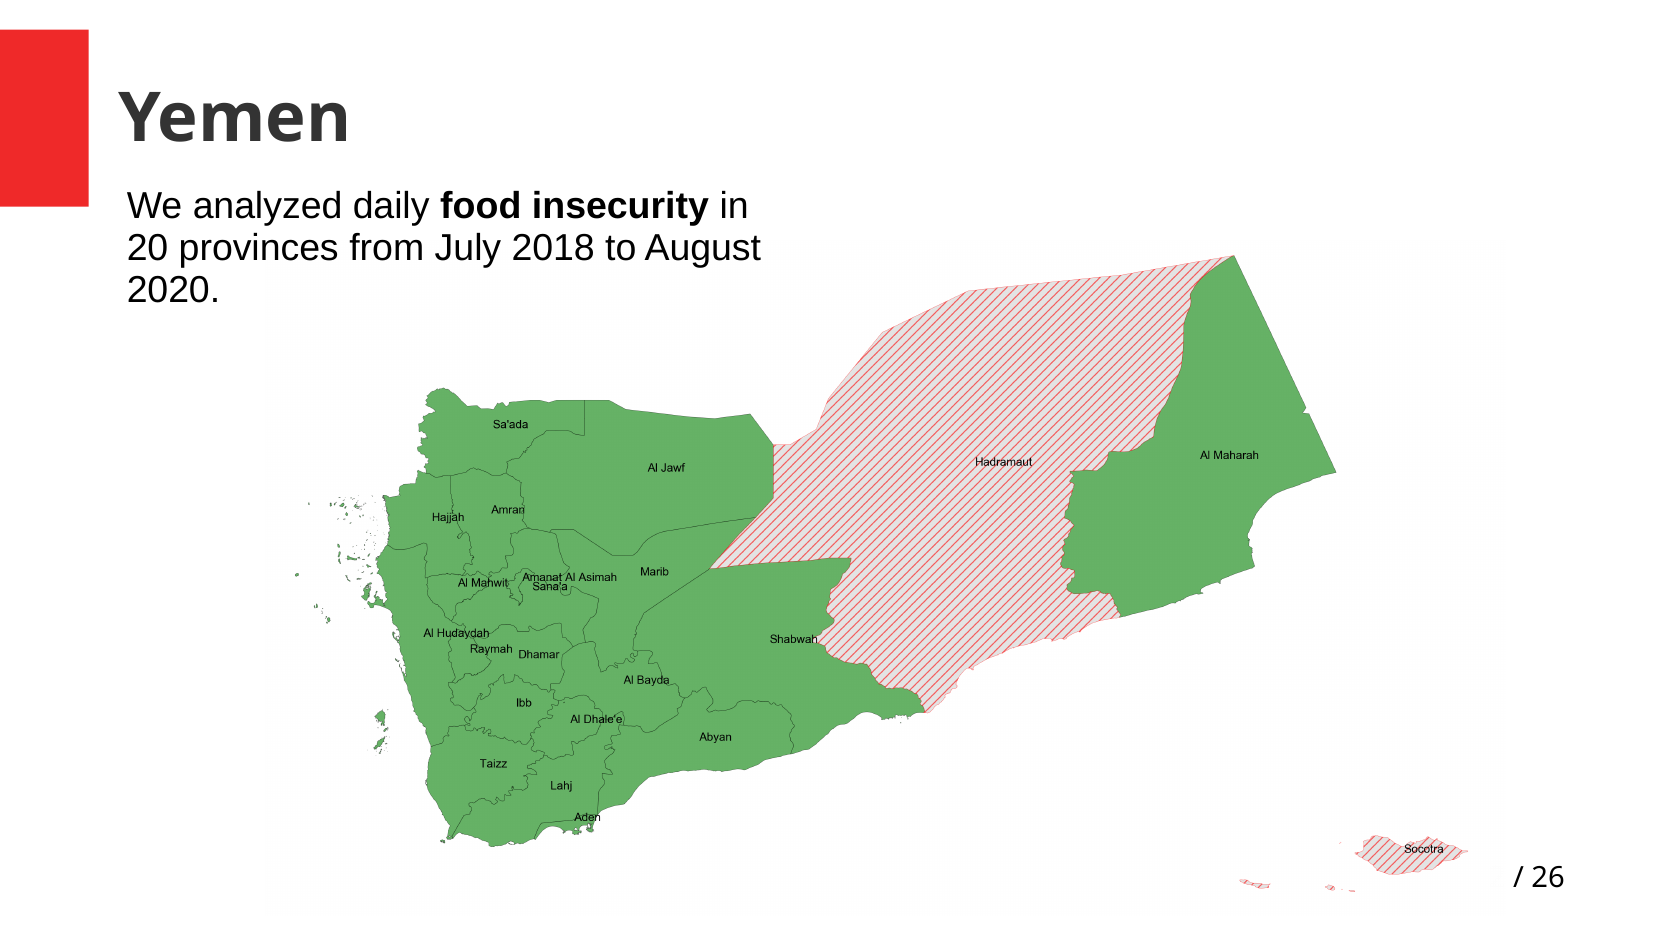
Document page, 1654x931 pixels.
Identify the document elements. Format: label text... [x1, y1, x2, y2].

text_box We analyzed daily food insecurity in 20 provinces from July 2018 to August 2020. [112, 177, 798, 318]
title Yemen [118, 37, 1571, 193]
picture [265, 240, 1506, 916]
